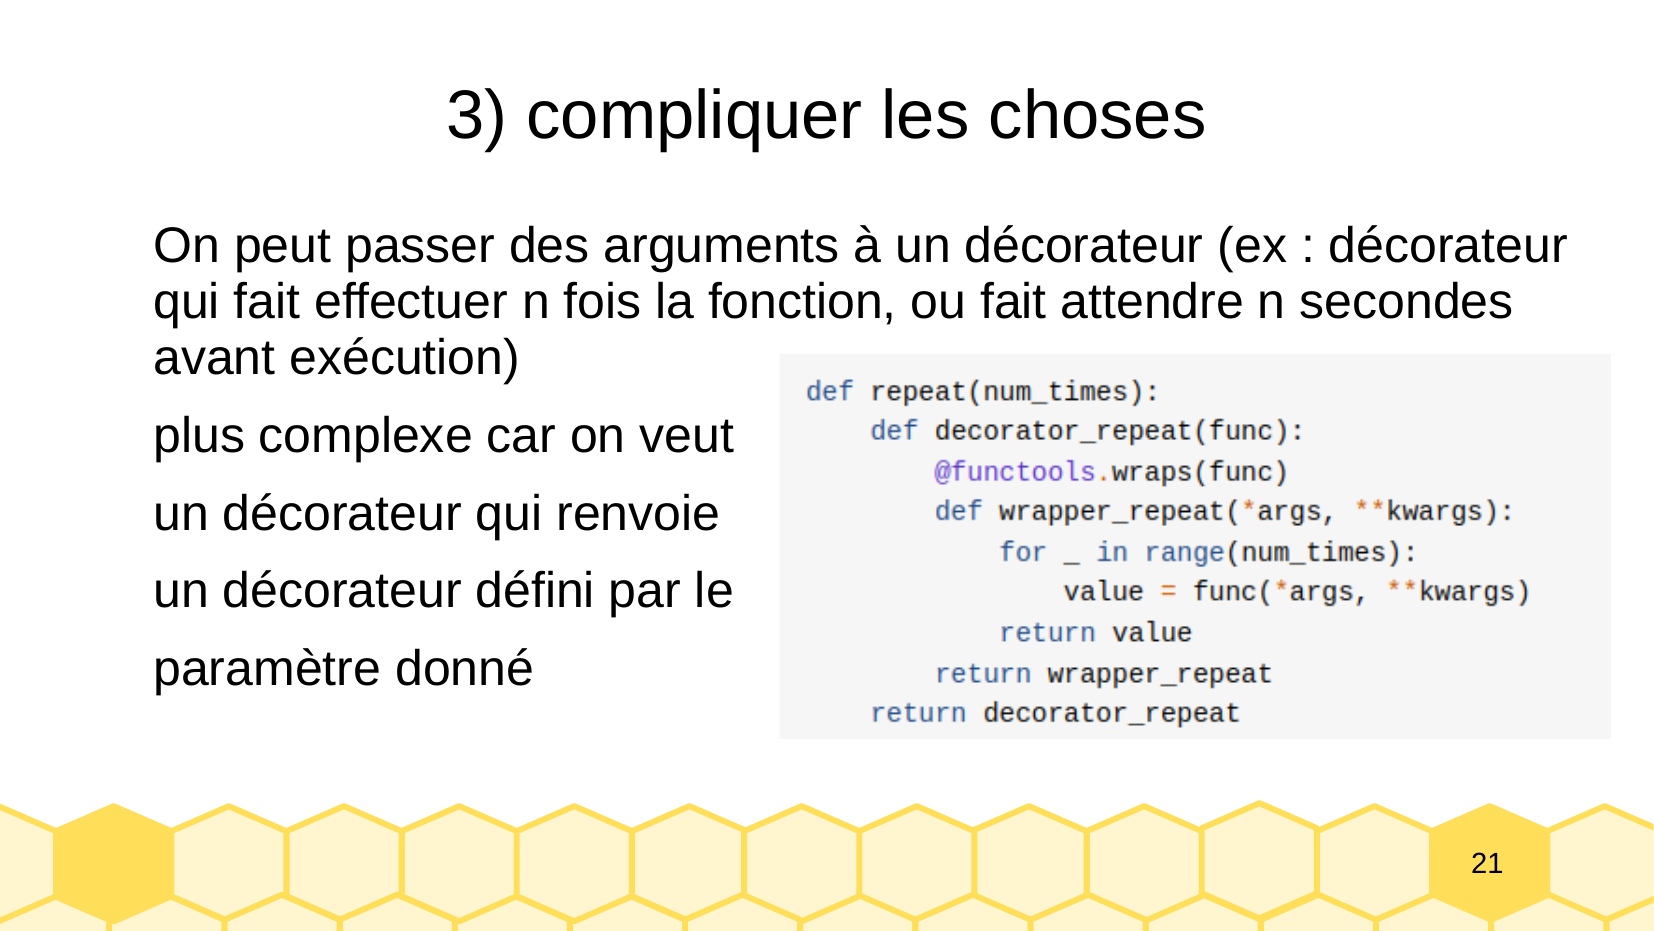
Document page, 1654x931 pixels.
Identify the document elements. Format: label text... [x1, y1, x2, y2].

title 3) compliquer les choses [82, 37, 1571, 193]
list On peut passer des arguments à un décorateur (ex : décorateur qui fait effectuer n fois la fonction, ou fait attendre n secondes avant exécution) plus complexe car on veut un décorateur qui renvoie un décorateur défini par le paramètre donné [82, 217, 1571, 758]
picture [767, 354, 1611, 739]
